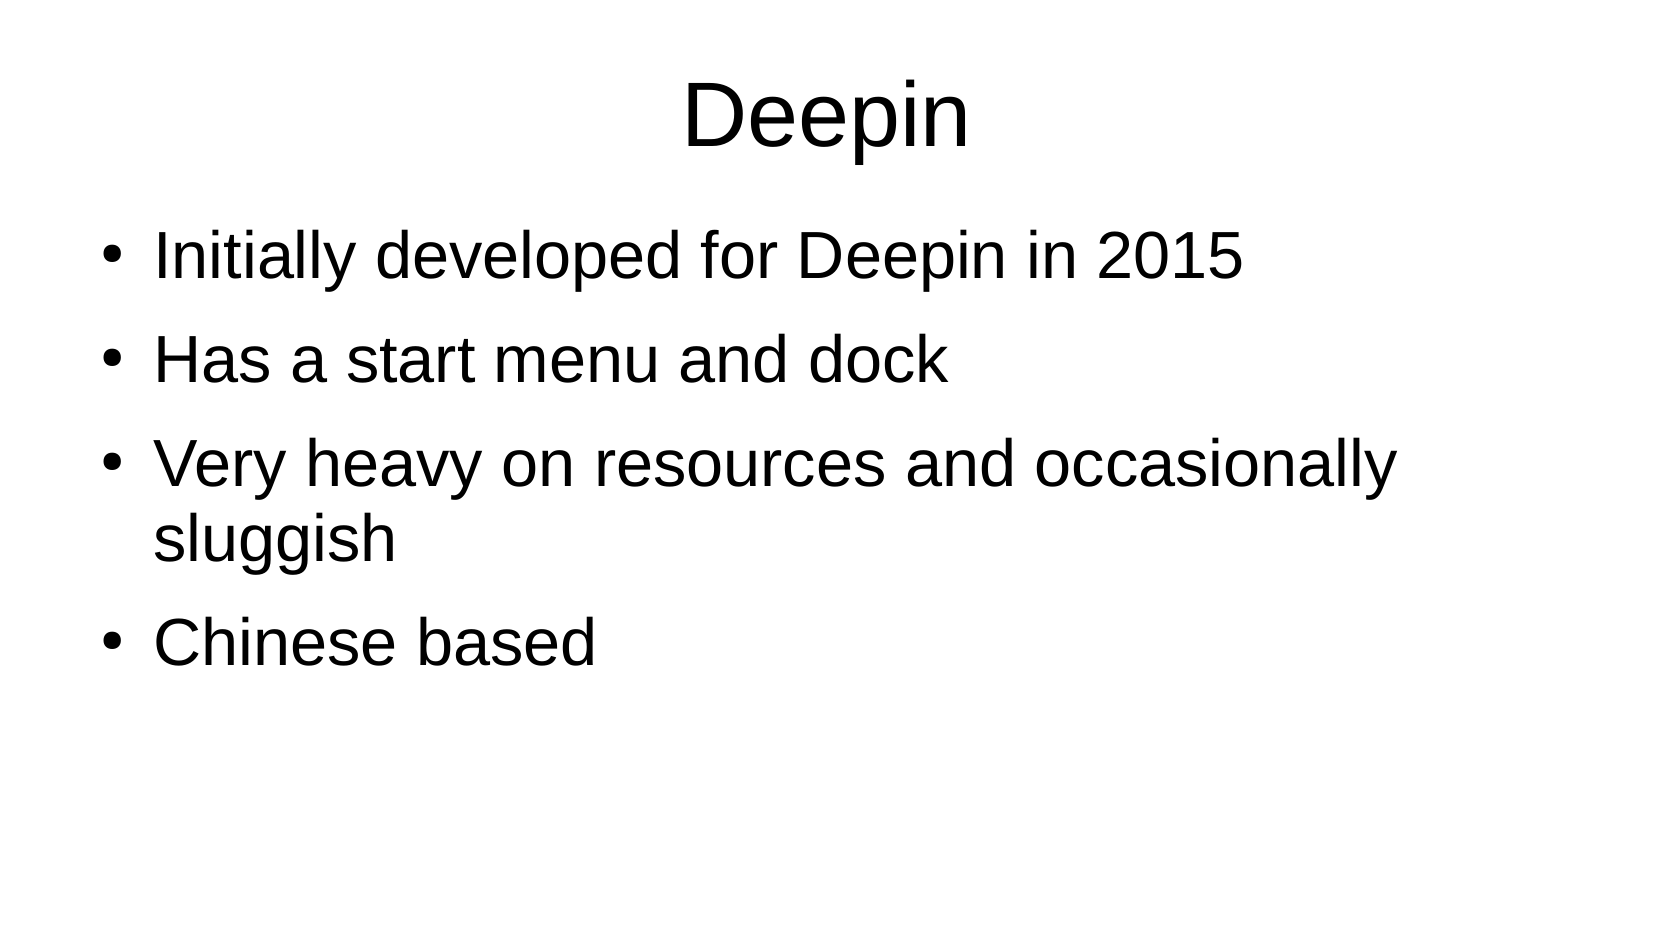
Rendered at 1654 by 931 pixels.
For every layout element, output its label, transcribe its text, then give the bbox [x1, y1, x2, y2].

title Deepin [82, 37, 1571, 193]
list Initially developed for Deepin in 2015 Has a start menu and dock Very heavy on resources and occasionally sluggish Chinese based [82, 217, 1571, 758]
